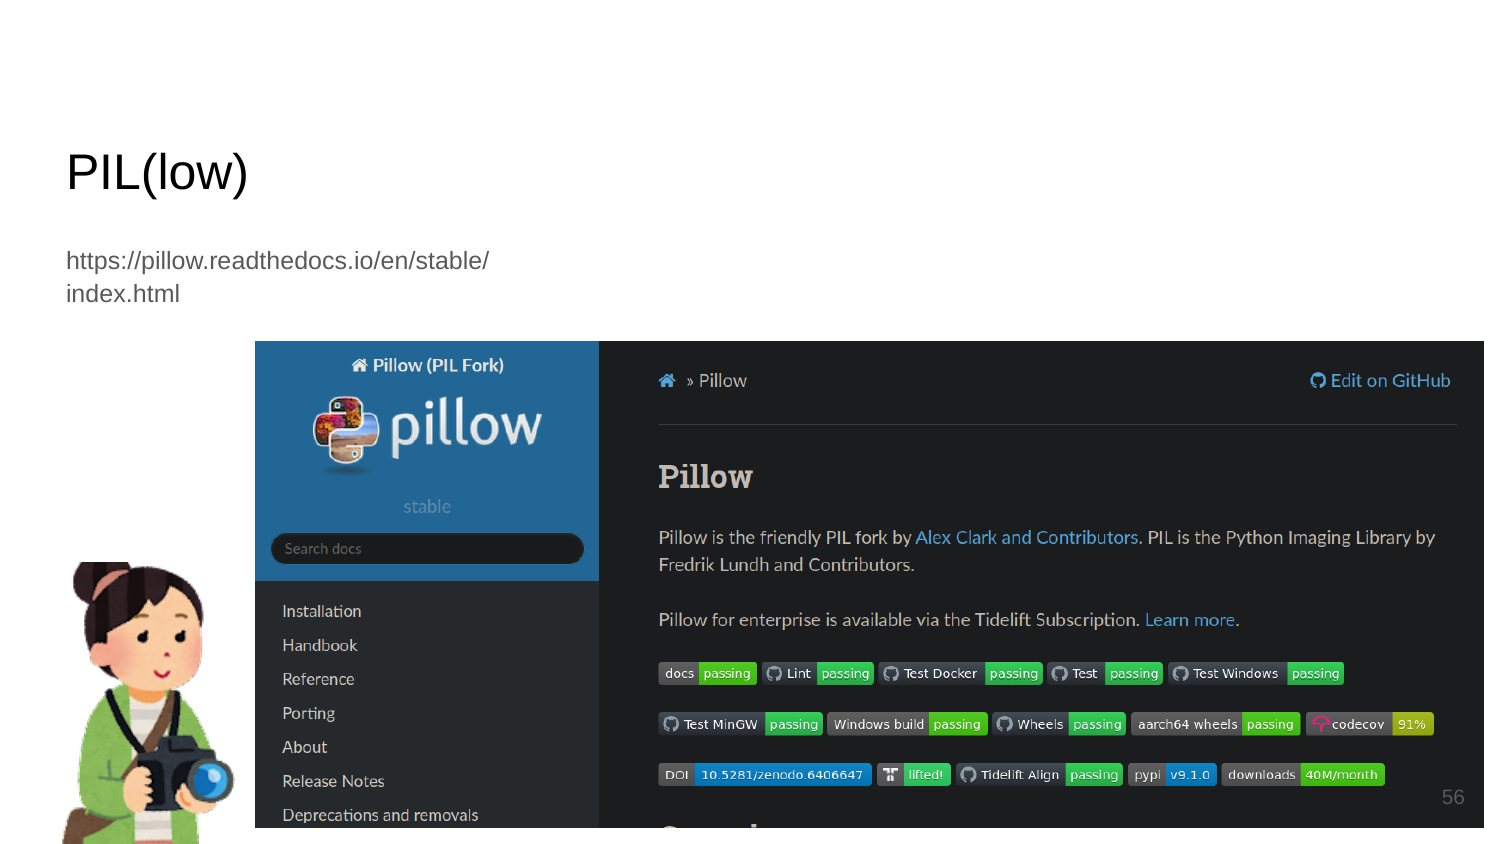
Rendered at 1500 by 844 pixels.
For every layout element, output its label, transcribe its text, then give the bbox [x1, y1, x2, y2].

slide_number <number> [1389, 764, 1480, 830]
picture [0, 341, 1484, 844]
title PIL(low) [51, 91, 512, 216]
list https://pillow.readthedocs.io/en/stable/index.html [51, 227, 512, 562]
